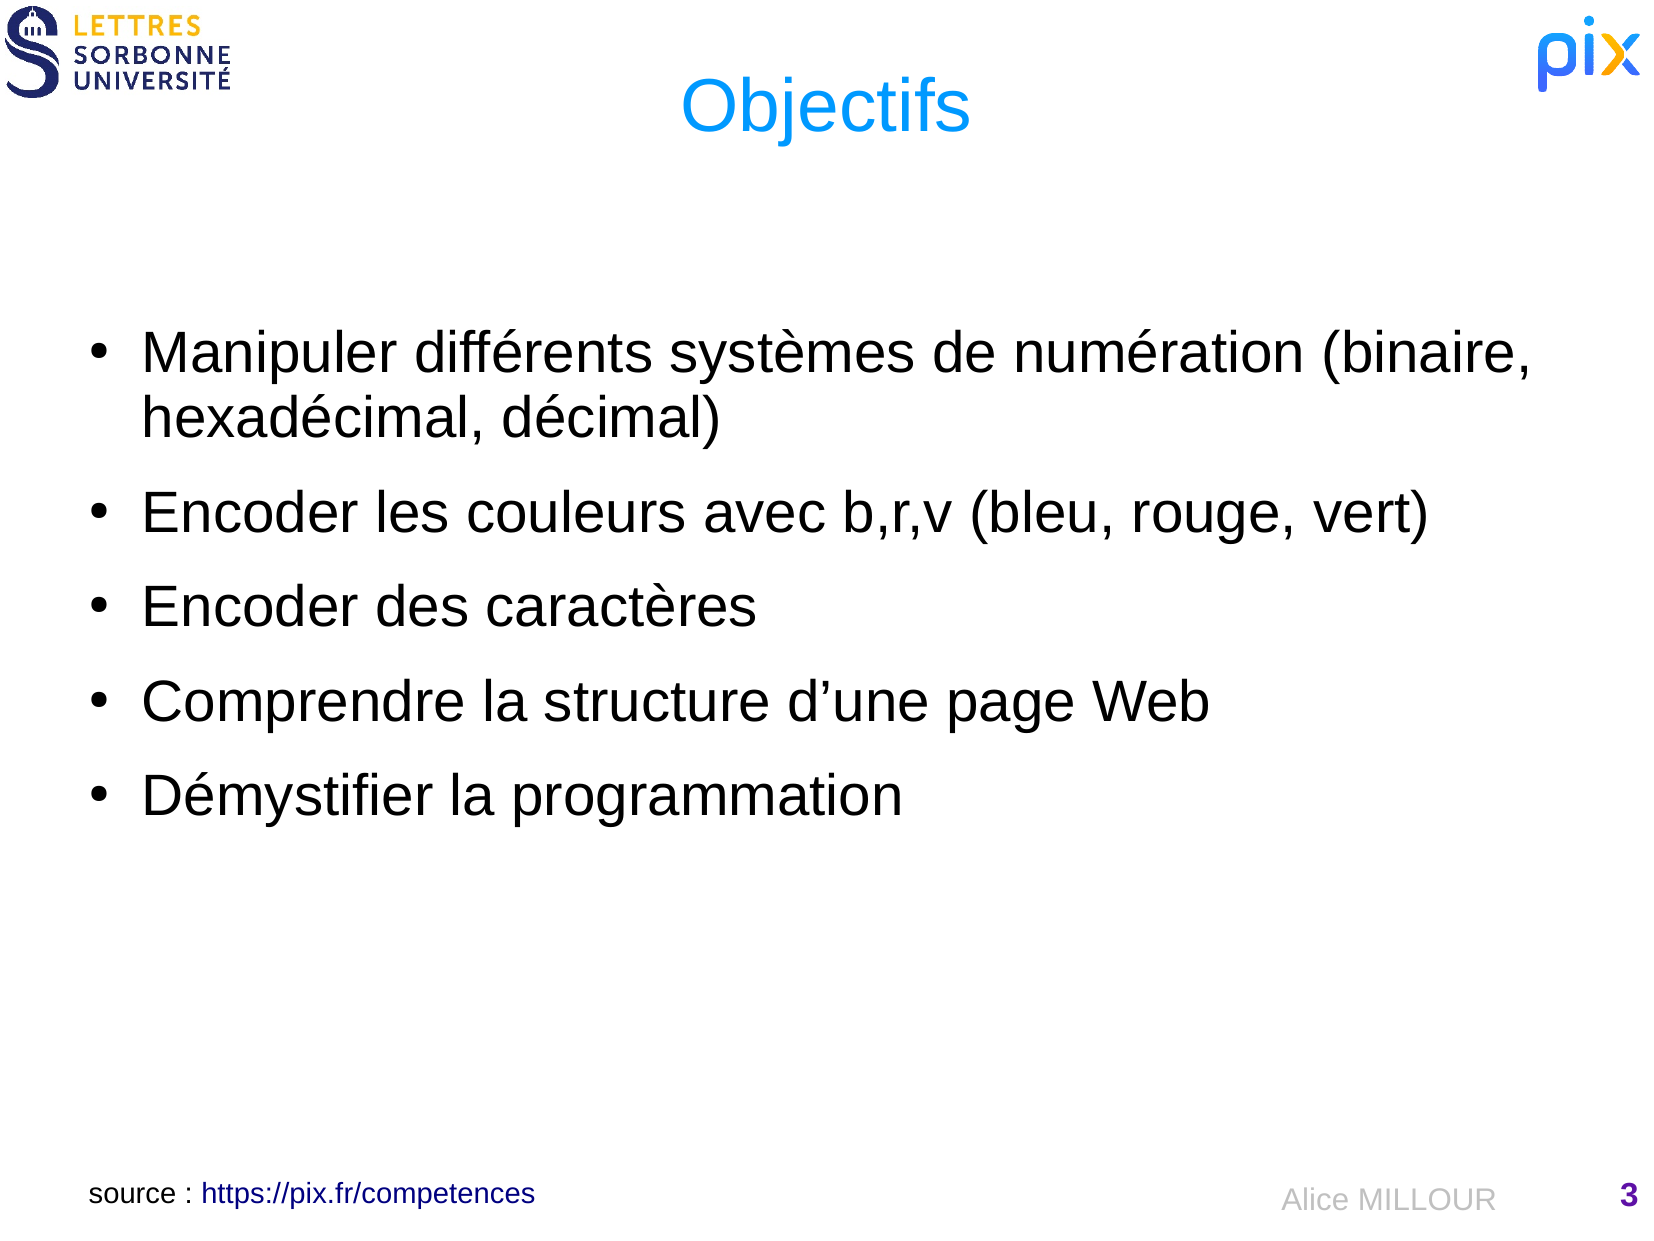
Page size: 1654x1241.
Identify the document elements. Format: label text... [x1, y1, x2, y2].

title Objectifs [82, 2, 1571, 210]
picture [5, 6, 82, 98]
text_box source : https://pix.fr/competences [0, 1169, 582, 1241]
list Manipuler différents systèmes de numération (binaire, hexadécimal, décimal) Encoder les couleurs avec b,r,v (bleu, rouge, vert) Encoder des caractères Comprendre la structure d’une page Web Démystifier la programmation [70, 225, 1560, 945]
